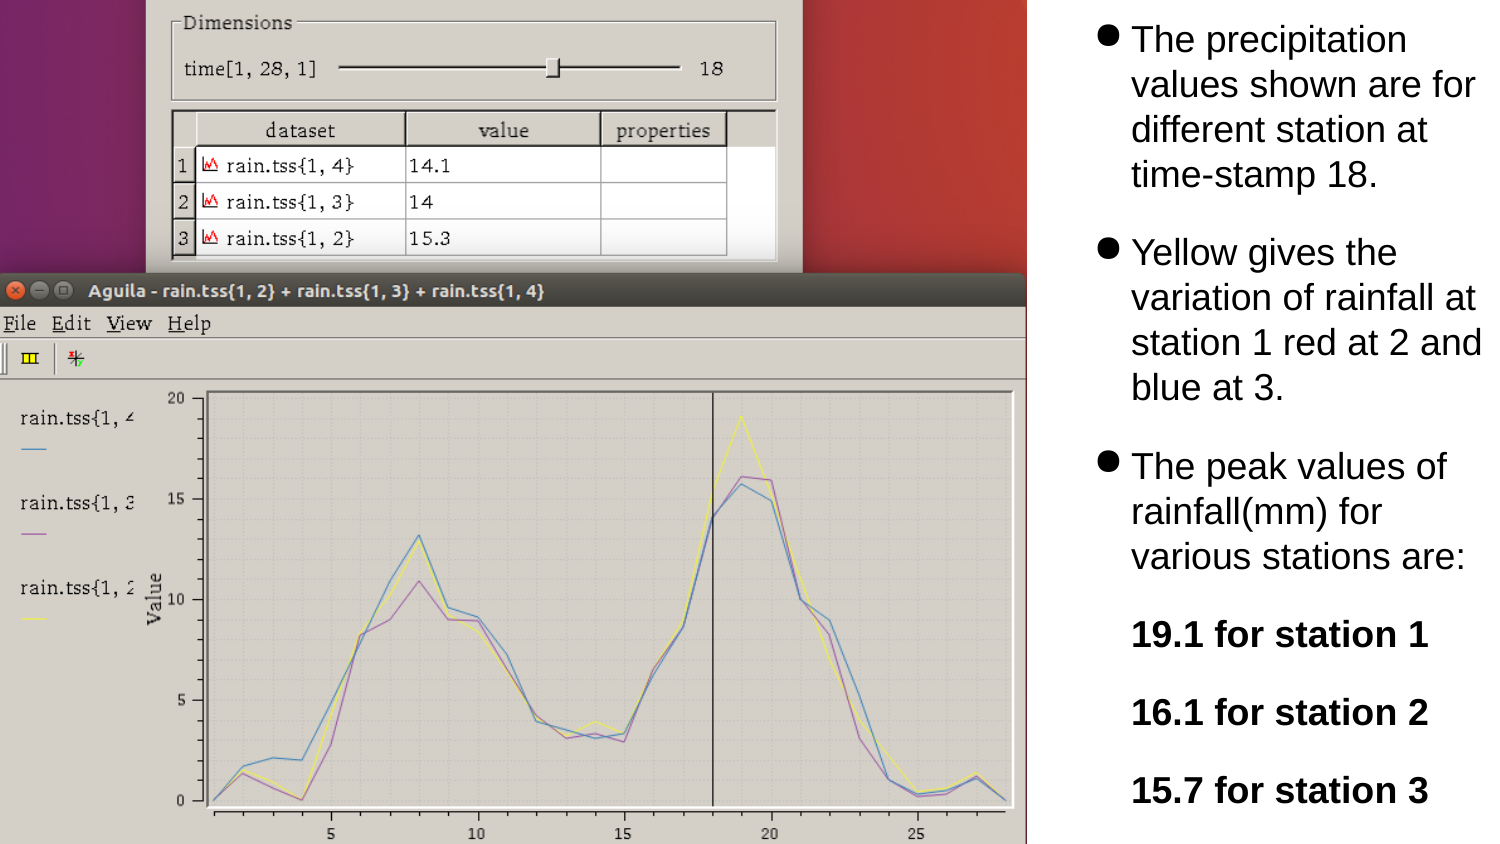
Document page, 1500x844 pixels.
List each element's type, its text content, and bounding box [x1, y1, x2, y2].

picture [0, 0, 1027, 844]
list The precipitation values shown are for different station at time-stamp 18. Yellow gives the variation of rainfall at station 1 red at 2 and blue at 3. The peak values of rainfall(mm) for various stations are: 19.1 for station 1 16.1 for station 2 15.7 for station 3 [1040, 0, 1500, 844]
